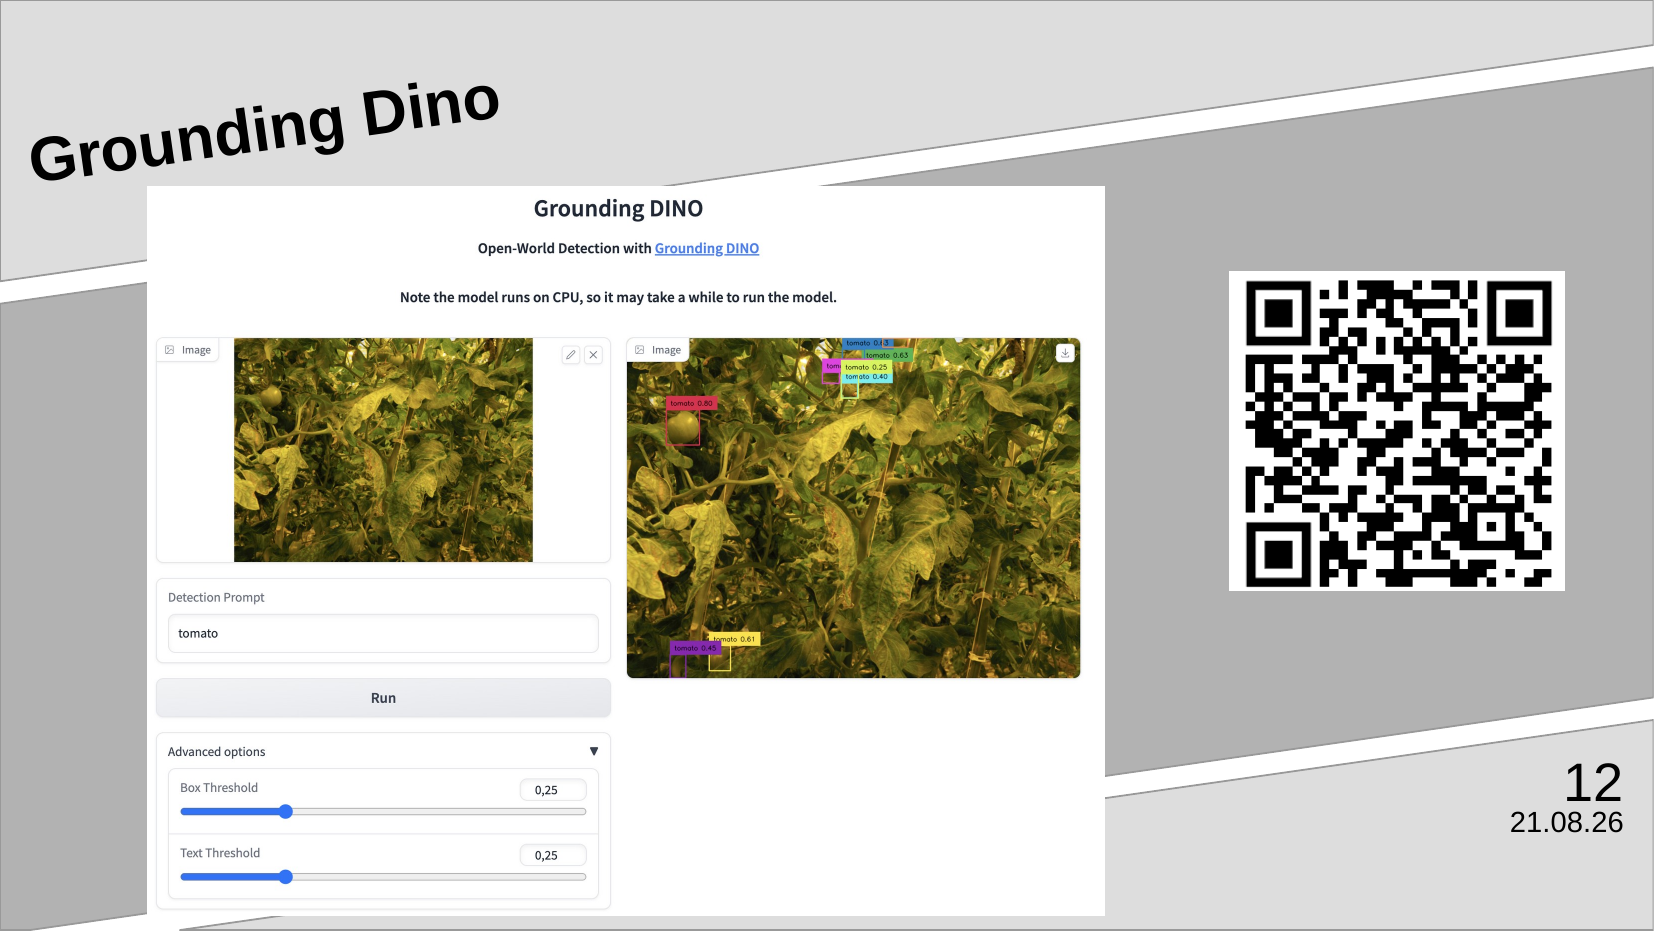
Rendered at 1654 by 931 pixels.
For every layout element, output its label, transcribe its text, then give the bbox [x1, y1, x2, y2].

picture [147, 186, 1105, 916]
picture [1229, 271, 1565, 591]
title Grounding Dino [14, 0, 1254, 266]
